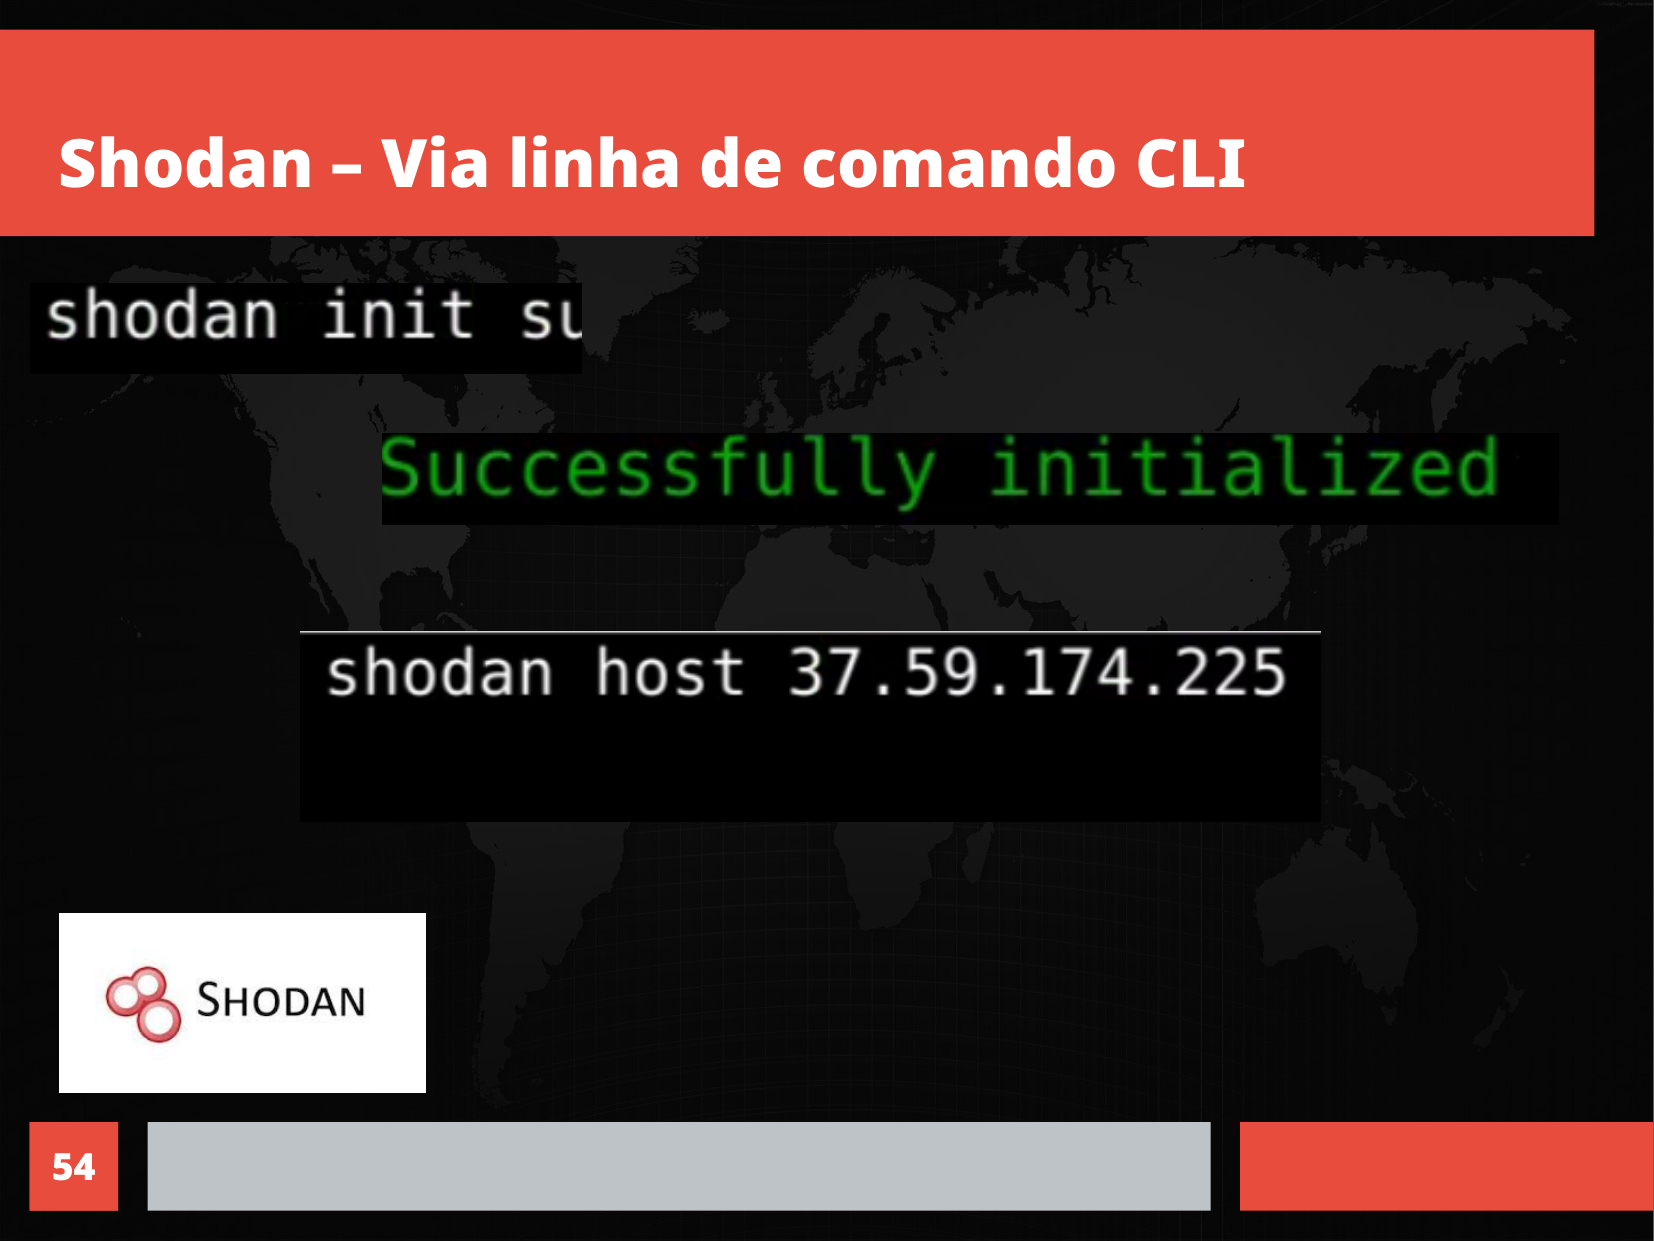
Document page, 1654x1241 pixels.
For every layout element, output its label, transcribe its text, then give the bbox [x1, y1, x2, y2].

picture [0, 0, 1654, 1241]
title Shodan – Via linha de comando CLI [59, 59, 1595, 207]
list [59, 324, 1565, 1093]
